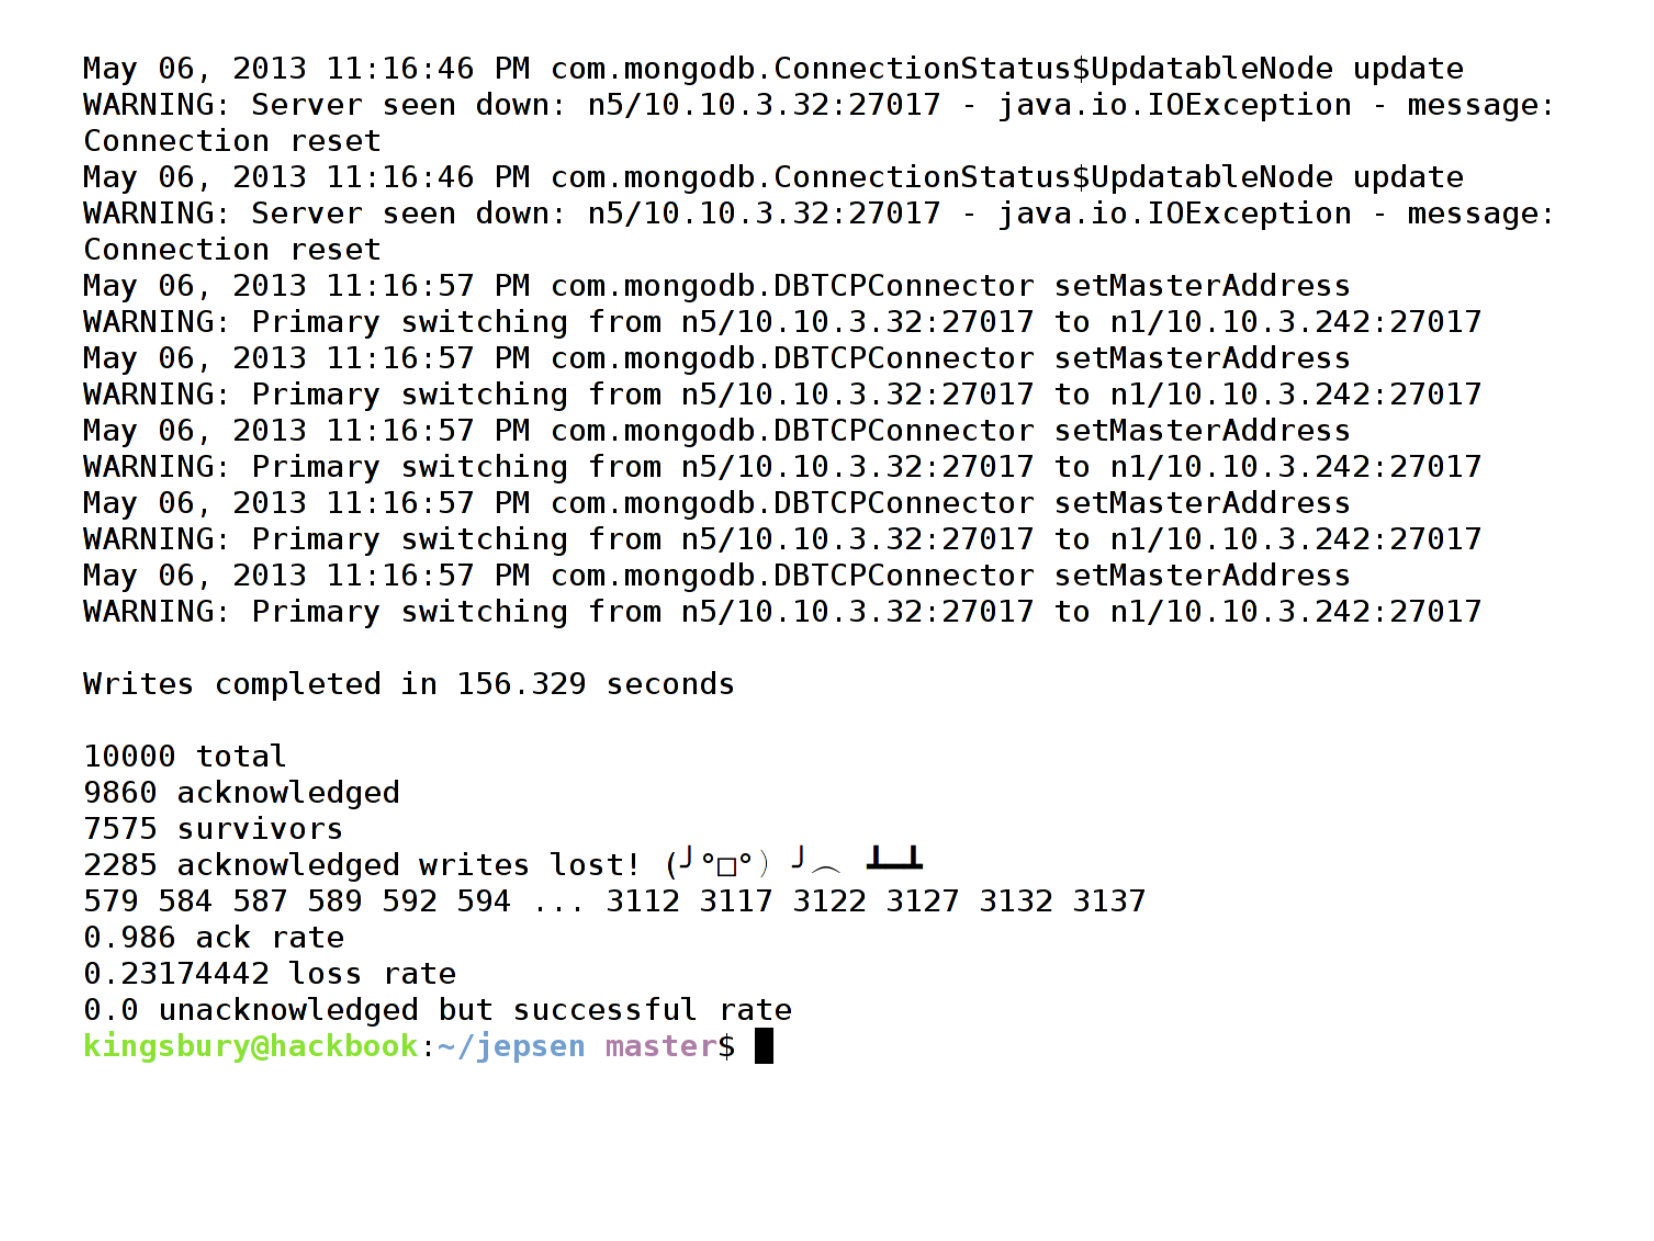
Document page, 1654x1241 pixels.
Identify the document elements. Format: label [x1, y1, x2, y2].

picture [82, 49, 1577, 1066]
